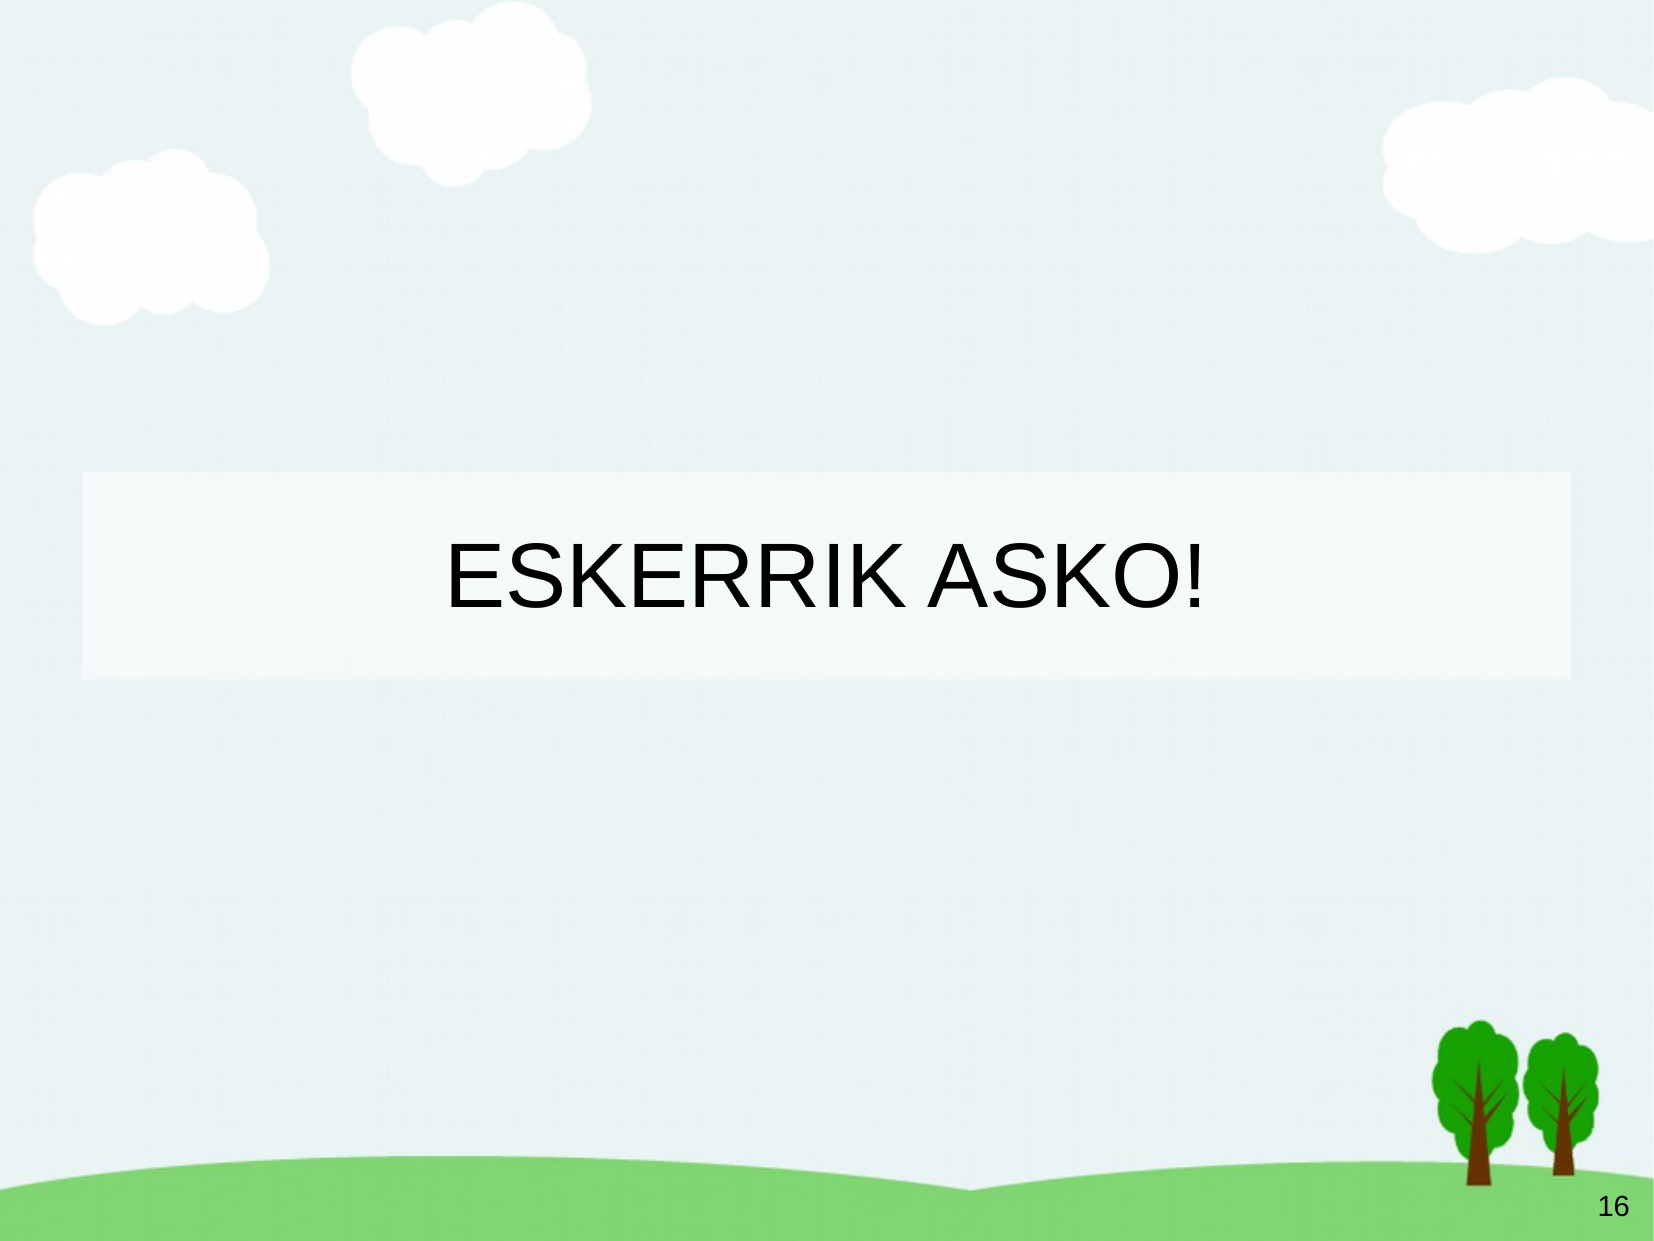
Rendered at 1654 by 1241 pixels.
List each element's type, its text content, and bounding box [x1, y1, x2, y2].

picture [0, 0, 1654, 1241]
title ESKERRIK ASKO! [82, 472, 1571, 680]
